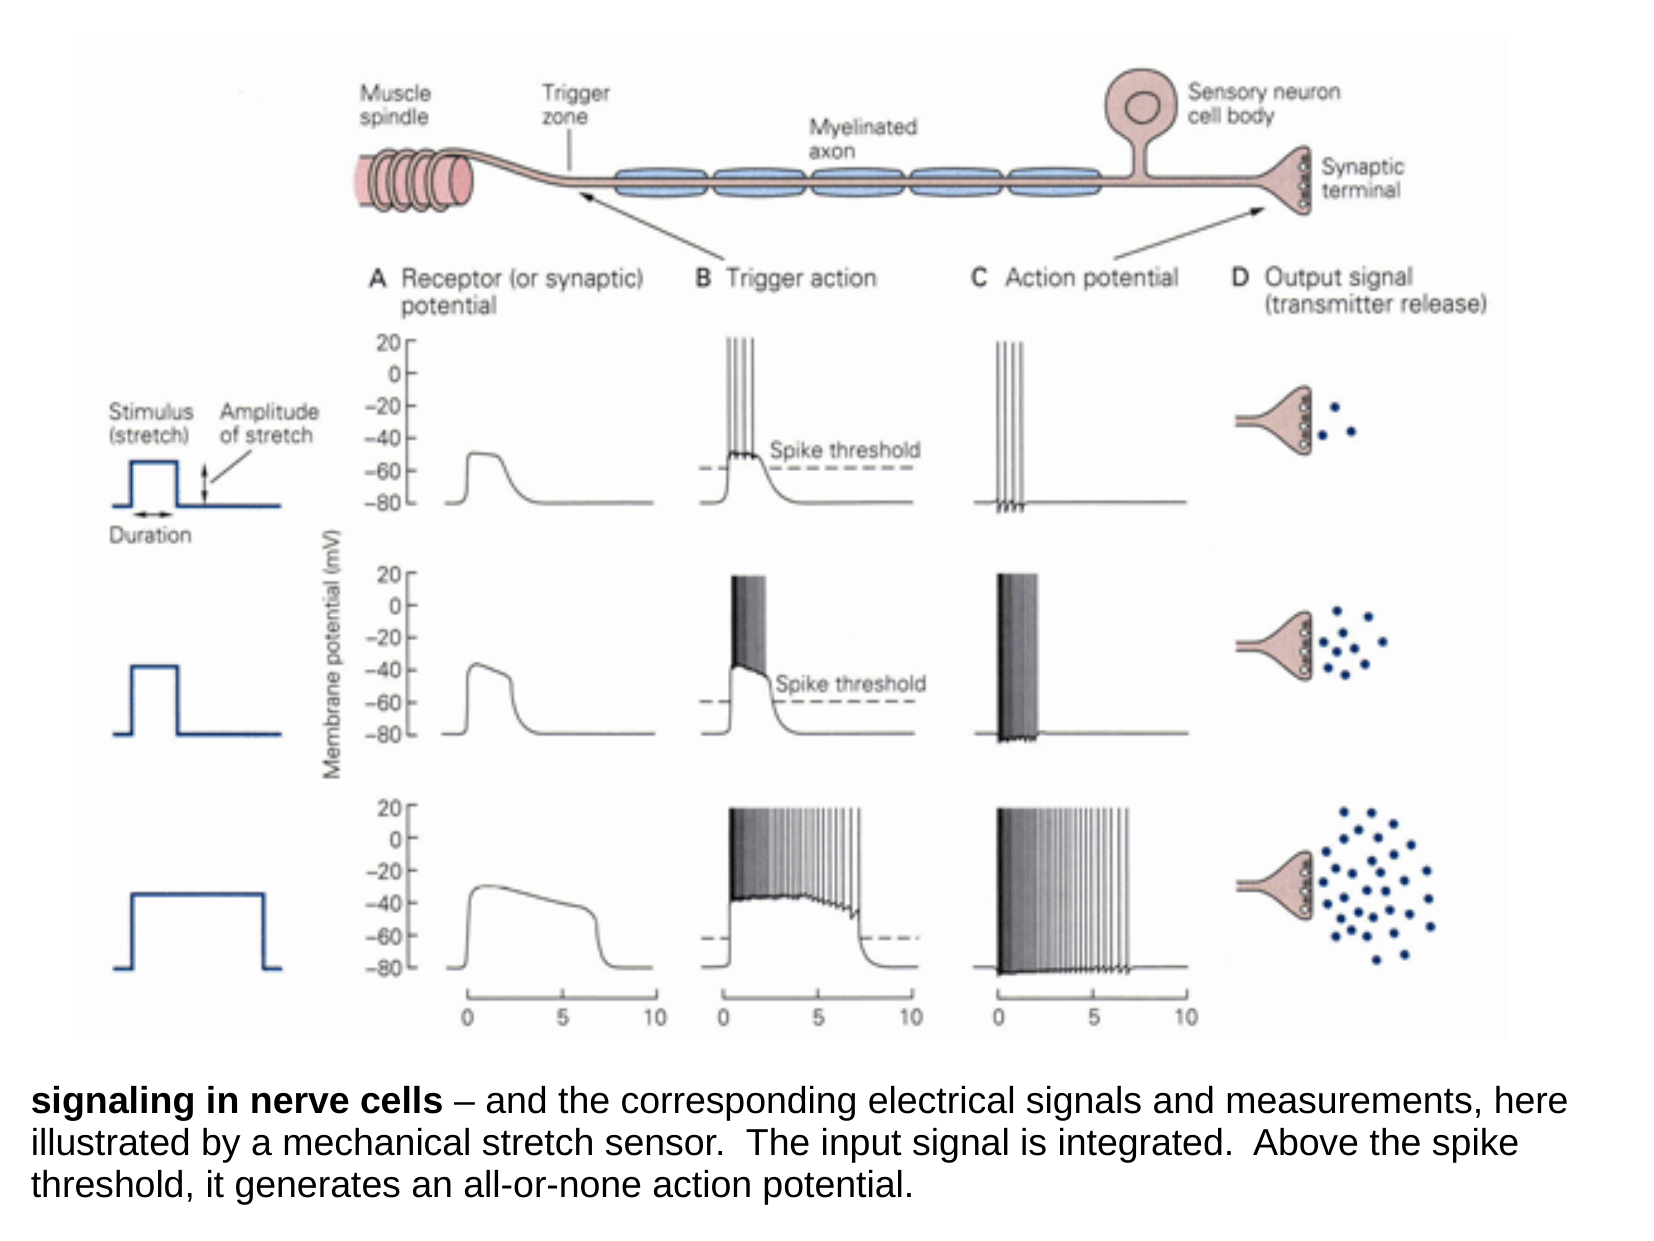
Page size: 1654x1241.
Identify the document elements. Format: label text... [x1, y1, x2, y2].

picture [73, 34, 1507, 1057]
text_box signaling in nerve cells – and the corresponding electrical signals and measurements, here illustrated by a mechanical stretch sensor. The input signal is integrated. Above the spike threshold, it generates an all-or-none action potential. [16, 1071, 1605, 1213]
